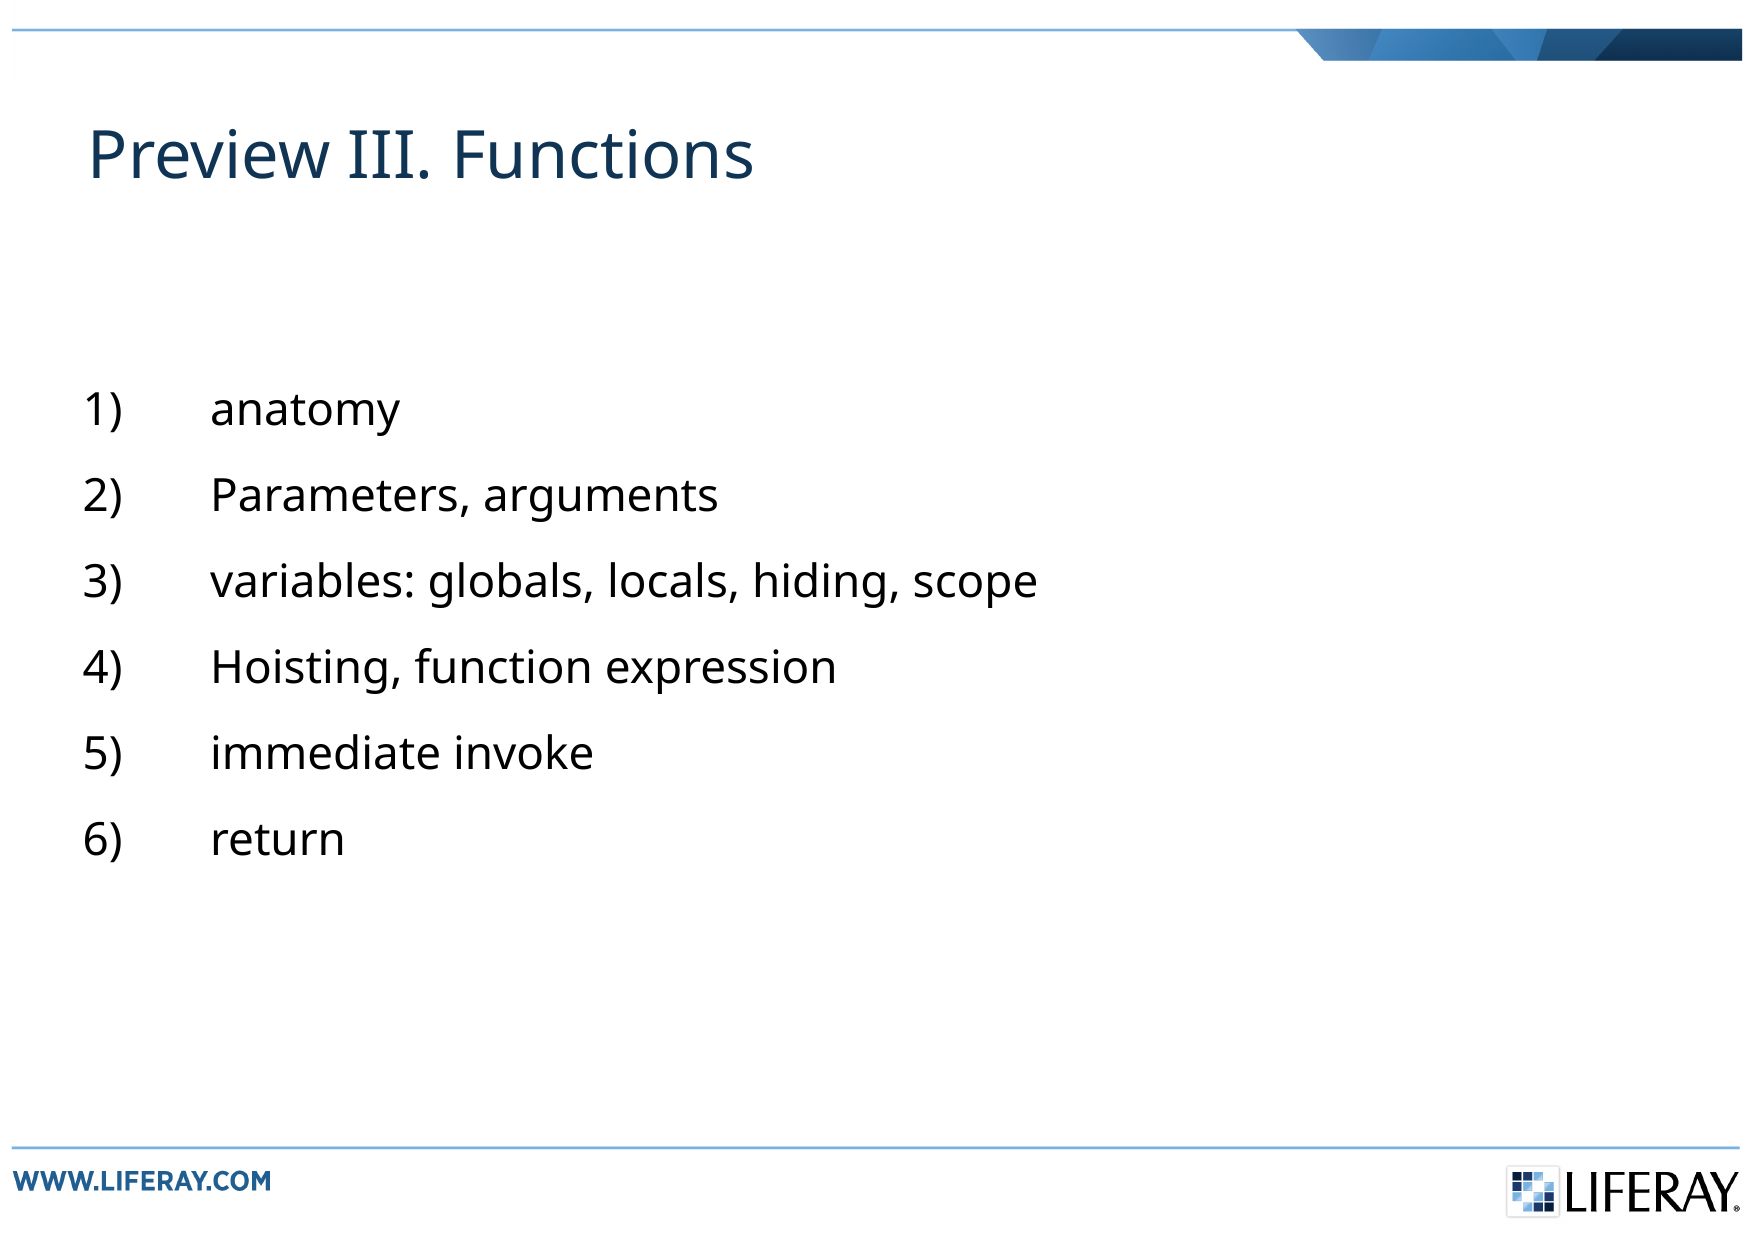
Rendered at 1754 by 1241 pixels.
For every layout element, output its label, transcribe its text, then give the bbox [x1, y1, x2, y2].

title Preview III. Functions [87, 49, 1667, 257]
picture [12, 0, 1743, 84]
picture [10, 1124, 1741, 1234]
list anatomy Parameters, arguments variables: globals, locals, hiding, scope Hoisting, function expression immediate invoke return [82, 290, 1571, 1010]
